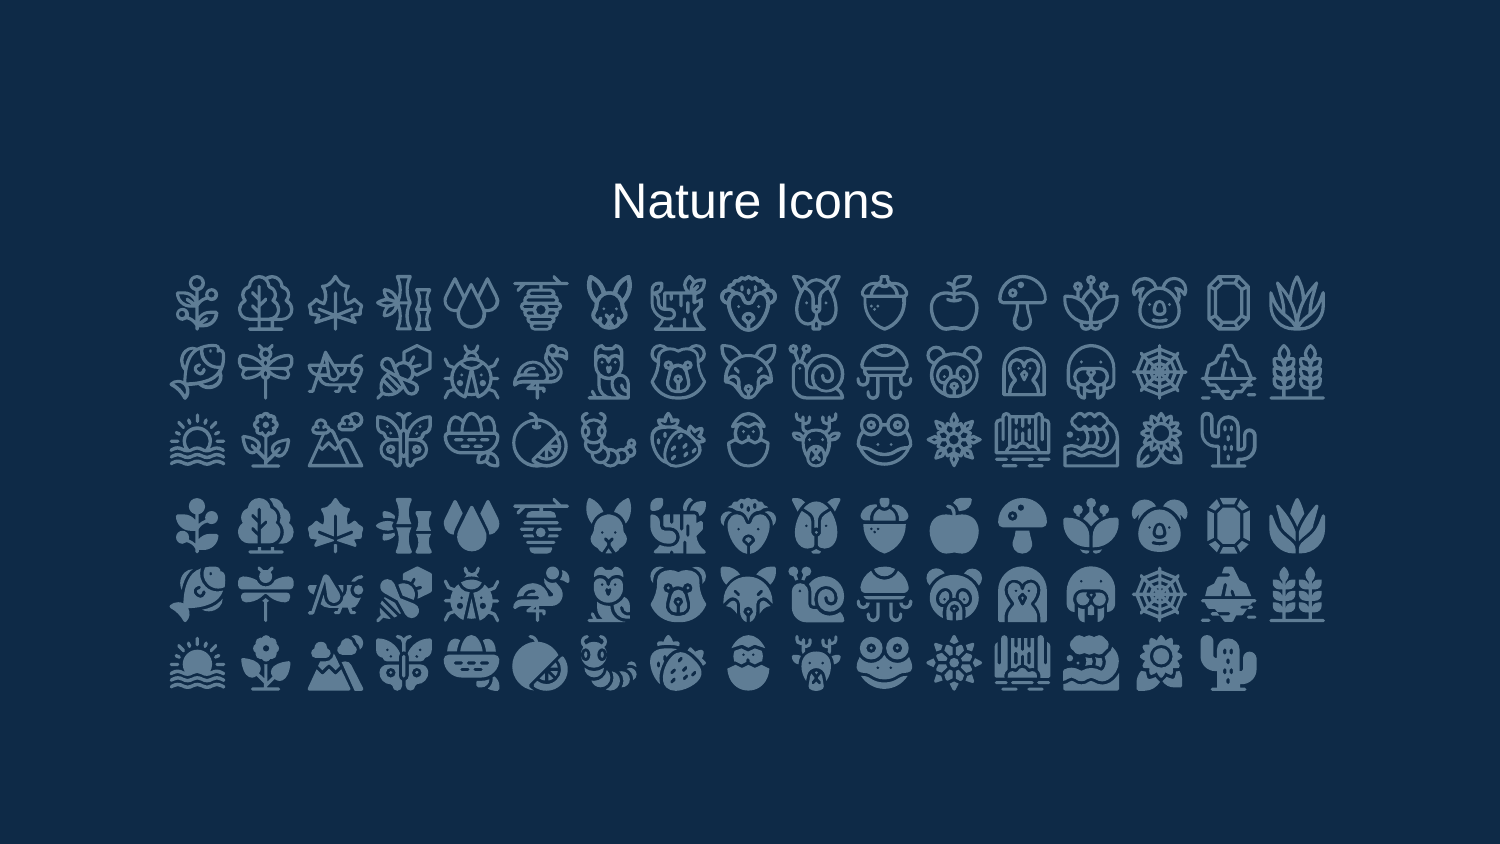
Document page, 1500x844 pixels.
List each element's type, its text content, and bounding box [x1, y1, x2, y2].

text_box [584, 667, 604, 678]
text_box [1207, 510, 1214, 542]
text_box [961, 652, 973, 662]
text_box [657, 634, 680, 647]
text_box [650, 570, 707, 623]
text_box [1200, 618, 1211, 622]
text_box [1063, 517, 1090, 548]
text_box [241, 658, 291, 691]
text_box [1078, 607, 1085, 623]
text_box [886, 636, 909, 660]
text_box [443, 500, 463, 535]
text_box [523, 521, 559, 525]
text_box [1162, 670, 1183, 688]
text_box [248, 547, 284, 554]
text_box [1063, 646, 1119, 682]
text_box [859, 636, 883, 660]
text_box [1063, 411, 1120, 468]
text_box [1131, 276, 1188, 329]
text_box [307, 668, 351, 691]
text_box [529, 547, 553, 554]
text_box [307, 574, 341, 615]
text_box [203, 566, 226, 589]
text_box [965, 642, 975, 652]
text_box [791, 498, 806, 512]
text_box [169, 662, 180, 667]
text_box [241, 411, 291, 468]
text_box [210, 420, 218, 429]
text_box [1011, 457, 1035, 461]
text_box [1140, 635, 1183, 678]
text_box [1011, 681, 1034, 685]
text_box [791, 412, 841, 468]
text_box [856, 599, 870, 610]
text_box [860, 504, 878, 521]
text_box [522, 534, 535, 538]
text_box [214, 430, 221, 436]
text_box [1200, 411, 1257, 468]
text_box [1200, 343, 1257, 400]
text_box [953, 497, 972, 512]
text_box [650, 514, 677, 544]
text_box [791, 654, 801, 665]
text_box [934, 674, 943, 683]
text_box [808, 576, 845, 612]
text_box [727, 411, 770, 468]
text_box [650, 566, 664, 584]
text_box [512, 635, 559, 691]
text_box [1037, 635, 1051, 678]
text_box [944, 669, 953, 681]
text_box [307, 418, 364, 468]
text_box [960, 664, 972, 673]
text_box [1007, 582, 1038, 623]
text_box [873, 566, 896, 577]
text_box [720, 566, 741, 585]
text_box [1217, 507, 1241, 544]
text_box [1246, 393, 1257, 397]
text_box [169, 459, 226, 466]
text_box [1298, 514, 1326, 554]
text_box [513, 275, 569, 331]
text_box [860, 275, 909, 331]
text_box [586, 275, 633, 330]
text_box [580, 411, 637, 468]
text_box [376, 411, 432, 468]
text_box [687, 647, 707, 666]
text_box [958, 591, 969, 605]
text_box [605, 671, 620, 691]
text_box [513, 343, 569, 400]
text_box [1205, 566, 1252, 597]
text_box [395, 497, 412, 525]
text_box [580, 635, 607, 668]
text_box [726, 600, 738, 614]
text_box [237, 343, 294, 400]
text_box [949, 635, 959, 645]
text_box [929, 574, 979, 619]
text_box [1012, 530, 1033, 554]
text_box [791, 275, 841, 331]
text_box [443, 579, 470, 622]
text_box [929, 275, 979, 331]
text_box [936, 664, 948, 673]
text_box [1066, 343, 1116, 400]
text_box [650, 274, 707, 331]
text_box [237, 275, 294, 331]
text_box [447, 638, 461, 652]
text_box [1027, 464, 1044, 468]
text_box [720, 344, 777, 400]
text_box [333, 544, 338, 554]
text_box [1163, 499, 1188, 521]
text_box [803, 501, 829, 528]
text_box [1095, 657, 1103, 668]
text_box [1131, 566, 1188, 623]
text_box [745, 537, 752, 544]
text_box [169, 343, 226, 400]
text_box [1219, 497, 1238, 505]
text_box [965, 674, 975, 683]
text_box [463, 566, 480, 578]
text_box [443, 411, 500, 468]
text_box [692, 566, 706, 584]
text_box [376, 607, 391, 623]
text_box [856, 654, 913, 680]
text_box [1219, 547, 1238, 554]
text_box [1243, 510, 1250, 542]
text_box [587, 344, 630, 400]
text_box [1207, 275, 1250, 331]
text_box [559, 570, 570, 583]
text_box [963, 568, 983, 586]
text_box [1087, 604, 1095, 616]
text_box [415, 533, 432, 554]
text_box [376, 344, 432, 400]
text_box [1011, 638, 1035, 669]
text_box [949, 657, 960, 668]
text_box [1002, 346, 1046, 397]
text_box [341, 661, 364, 691]
text_box [866, 602, 880, 623]
text_box [1200, 635, 1257, 691]
text_box [169, 649, 226, 683]
text_box [550, 662, 558, 668]
text_box [994, 681, 1008, 685]
text_box [1246, 615, 1257, 619]
text_box [533, 656, 568, 691]
text_box [380, 579, 419, 619]
text_box [548, 673, 554, 681]
text_box [526, 540, 556, 544]
text_box [547, 534, 559, 538]
text_box [380, 600, 398, 618]
text_box [1063, 274, 1119, 331]
text_box [998, 497, 1047, 528]
text_box [1269, 344, 1326, 400]
text_box [175, 498, 219, 554]
text_box [415, 511, 432, 531]
text_box [443, 654, 500, 678]
text_box [759, 600, 771, 614]
text_box [788, 343, 845, 400]
text_box [457, 505, 487, 552]
text_box [856, 343, 913, 400]
text_box [257, 566, 274, 583]
text_box [949, 681, 959, 691]
text_box [1066, 654, 1074, 662]
text_box [269, 498, 294, 544]
text_box [891, 504, 909, 521]
text_box [873, 508, 896, 521]
text_box [395, 527, 412, 554]
text_box [1092, 517, 1119, 548]
text_box [395, 634, 413, 652]
text_box [944, 644, 953, 656]
text_box [443, 344, 500, 400]
text_box [899, 599, 913, 610]
text_box [613, 596, 630, 619]
text_box [939, 591, 950, 604]
text_box [262, 598, 270, 623]
text_box [415, 288, 432, 331]
text_box [586, 497, 604, 524]
text_box [180, 569, 193, 590]
text_box [460, 579, 482, 590]
text_box [1073, 504, 1083, 518]
text_box [619, 671, 630, 688]
text_box [487, 676, 500, 691]
text_box [936, 652, 948, 661]
text_box [238, 576, 294, 590]
text_box [195, 636, 199, 647]
text_box [1001, 464, 1018, 468]
text_box [614, 498, 632, 524]
text_box [650, 648, 678, 685]
text_box [1085, 657, 1093, 666]
text_box [1269, 275, 1325, 331]
text_box [955, 669, 965, 681]
text_box [801, 651, 831, 681]
text_box [311, 641, 331, 658]
text_box [863, 596, 906, 600]
text_box [926, 345, 983, 398]
title Nature Icons [175, 153, 1332, 233]
text_box [1200, 396, 1211, 400]
text_box [998, 274, 1047, 331]
text_box [1290, 498, 1305, 527]
text_box [926, 412, 982, 468]
text_box [513, 497, 570, 518]
text_box [402, 566, 432, 599]
text_box [407, 638, 432, 662]
text_box [1007, 667, 1037, 678]
text_box [1136, 411, 1183, 468]
text_box [821, 635, 841, 665]
text_box [863, 524, 906, 554]
text_box [605, 548, 612, 554]
text_box [860, 570, 909, 593]
text_box [353, 585, 364, 595]
text_box [539, 673, 545, 681]
text_box [1138, 509, 1181, 552]
text_box [764, 511, 777, 526]
text_box [811, 549, 821, 554]
text_box [443, 277, 500, 329]
text_box [337, 638, 357, 655]
text_box [946, 601, 963, 621]
text_box [791, 583, 845, 623]
text_box [1131, 343, 1188, 400]
text_box [1131, 499, 1157, 521]
text_box [808, 673, 824, 691]
text_box [1076, 592, 1090, 606]
text_box [626, 661, 637, 668]
text_box [253, 635, 280, 662]
text_box [1269, 566, 1325, 623]
text_box [175, 275, 219, 331]
text_box [169, 426, 225, 453]
text_box [727, 497, 769, 521]
text_box [934, 642, 943, 652]
text_box [547, 527, 563, 531]
text_box [650, 344, 707, 400]
text_box [955, 644, 965, 656]
text_box [817, 510, 838, 549]
text_box [1298, 504, 1319, 542]
text_box [379, 664, 403, 691]
text_box [1069, 635, 1109, 655]
text_box [215, 662, 226, 667]
text_box [402, 654, 406, 678]
text_box [473, 580, 500, 623]
text_box [662, 652, 702, 691]
text_box [689, 501, 706, 517]
text_box [1037, 681, 1051, 685]
text_box [653, 514, 706, 554]
text_box [860, 675, 908, 689]
text_box [1083, 497, 1100, 527]
text_box [550, 671, 558, 677]
text_box [827, 498, 841, 512]
text_box [1200, 599, 1257, 622]
text_box [169, 452, 226, 460]
text_box [177, 420, 185, 429]
text_box [546, 566, 560, 580]
text_box [177, 644, 185, 653]
text_box [994, 457, 1009, 461]
text_box [1037, 457, 1051, 461]
text_box [788, 566, 799, 581]
text_box [1237, 499, 1249, 511]
text_box [405, 664, 429, 691]
text_box [1066, 566, 1116, 613]
text_box [856, 413, 913, 466]
text_box [731, 635, 766, 649]
text_box [307, 498, 364, 547]
text_box [1208, 499, 1221, 511]
text_box [650, 411, 706, 468]
text_box [1080, 549, 1090, 554]
text_box [519, 527, 535, 531]
text_box [169, 439, 180, 443]
text_box [1097, 607, 1105, 622]
text_box [1237, 540, 1249, 553]
text_box [801, 566, 812, 581]
text_box [482, 638, 496, 652]
text_box [1063, 672, 1120, 691]
text_box [795, 634, 812, 654]
text_box [926, 568, 945, 586]
text_box [186, 641, 192, 648]
text_box [650, 497, 664, 511]
text_box [587, 601, 626, 623]
text_box [1276, 504, 1296, 542]
text_box [733, 648, 763, 665]
text_box [889, 602, 903, 623]
text_box [169, 682, 226, 689]
text_box [210, 644, 217, 653]
text_box [1136, 670, 1161, 691]
text_box [590, 514, 627, 553]
text_box [202, 598, 223, 612]
text_box [591, 670, 611, 688]
text_box [351, 575, 364, 582]
text_box [1001, 687, 1018, 691]
text_box [467, 598, 476, 619]
text_box [1099, 504, 1110, 517]
text_box [1092, 549, 1103, 554]
text_box [307, 274, 364, 331]
text_box [720, 511, 733, 526]
text_box [460, 634, 483, 652]
text_box [720, 275, 777, 332]
text_box [351, 635, 364, 650]
text_box [594, 566, 624, 580]
text_box [512, 411, 568, 468]
text_box [593, 578, 623, 603]
text_box [169, 568, 224, 623]
text_box [480, 500, 500, 535]
text_box [1066, 431, 1074, 438]
text_box [241, 592, 291, 603]
text_box [320, 585, 362, 615]
text_box [398, 583, 415, 600]
text_box [727, 664, 770, 691]
text_box [375, 520, 394, 531]
text_box [926, 658, 936, 668]
text_box [1027, 687, 1044, 691]
text_box [994, 411, 1051, 455]
text_box [723, 576, 773, 623]
text_box [307, 585, 317, 595]
text_box [994, 635, 1008, 678]
text_box [756, 566, 776, 585]
text_box [382, 511, 395, 519]
text_box [215, 439, 226, 443]
text_box [382, 532, 395, 541]
text_box [307, 350, 364, 393]
text_box [1092, 592, 1106, 606]
text_box [1208, 540, 1221, 553]
text_box [376, 638, 401, 662]
text_box [237, 498, 281, 544]
text_box [337, 411, 364, 432]
text_box [1269, 514, 1296, 554]
text_box [195, 413, 200, 424]
text_box [338, 585, 344, 593]
text_box [727, 514, 770, 554]
text_box [972, 658, 983, 668]
text_box [879, 497, 890, 508]
text_box [682, 497, 693, 511]
text_box [376, 274, 412, 331]
text_box [318, 653, 340, 671]
text_box [535, 527, 546, 538]
text_box [998, 566, 1047, 623]
text_box [513, 578, 563, 623]
text_box [794, 510, 815, 549]
text_box [476, 679, 490, 688]
text_box [626, 667, 637, 681]
text_box [383, 597, 401, 615]
text_box [929, 504, 979, 554]
